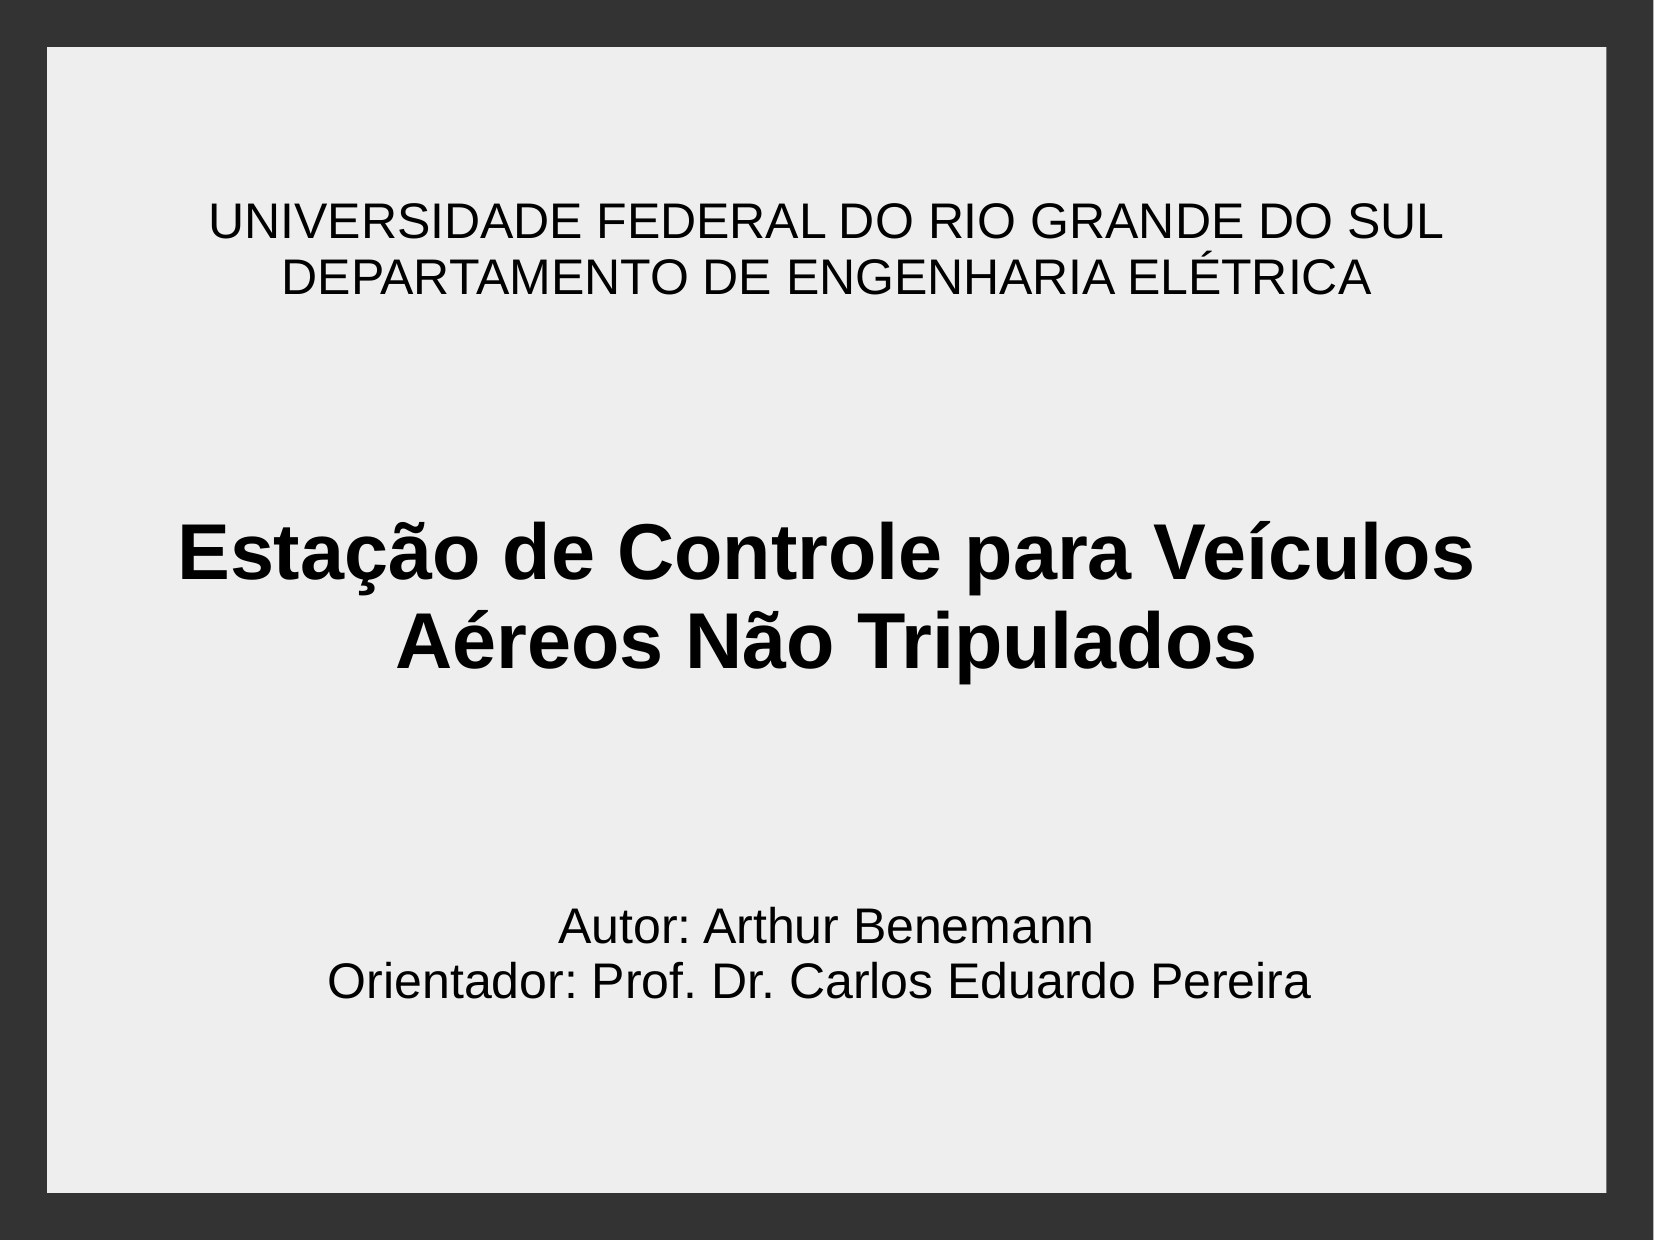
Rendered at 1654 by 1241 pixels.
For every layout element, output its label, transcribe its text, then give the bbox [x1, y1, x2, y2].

subtitle UNIVERSIDADE FEDERAL DO RIO GRANDE DO SUL DEPARTAMENTO DE ENGENHARIA ELÉTRICA Estação de Controle para Veículos Aéreos Não Tripulados Autor: Arthur Benemann Orientador: Prof. Dr. Carlos Eduardo Pereira [47, 47, 1607, 1193]
